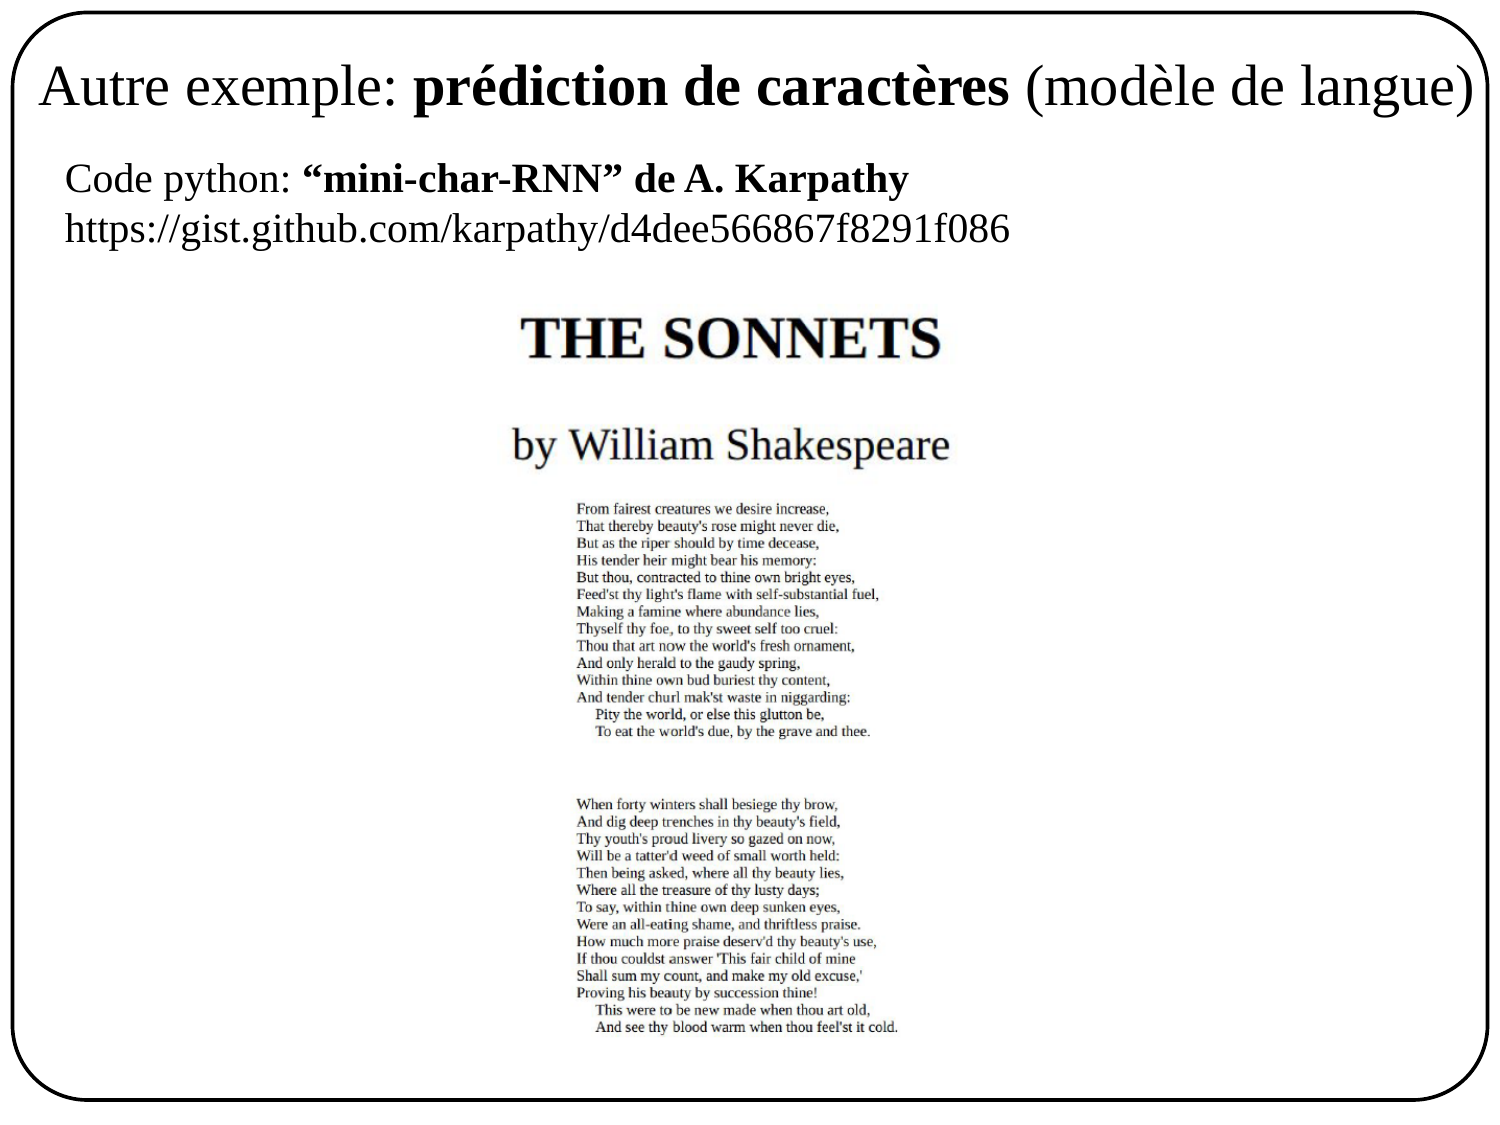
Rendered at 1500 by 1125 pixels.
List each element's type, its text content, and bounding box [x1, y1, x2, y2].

text_box Autre exemple: prédiction de caractères (modèle de langue) [23, 40, 1491, 125]
chart [493, 303, 998, 1057]
picture [491, 302, 994, 1055]
text_box Code python: “mini-char-RNN” de A. Karpathy https://gist.github.com/karpathy/d4dee566867f8291f086 [50, 143, 1336, 259]
